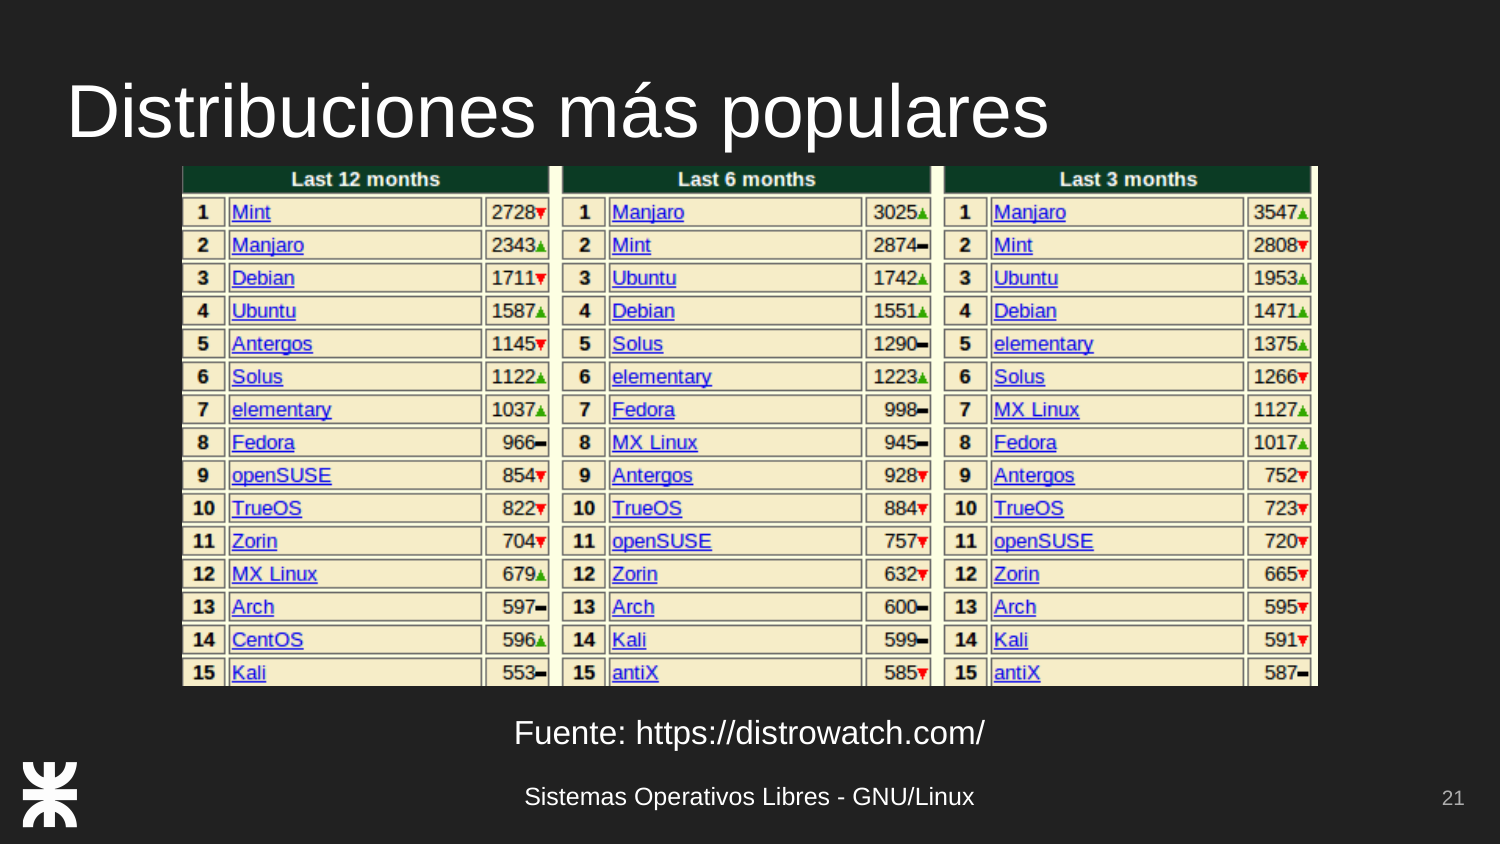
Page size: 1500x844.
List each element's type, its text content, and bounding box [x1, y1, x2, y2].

title Distribuciones más populares [51, 47, 1449, 142]
text_box Fuente: https://distrowatch.com/ [182, 695, 1318, 774]
picture [182, 166, 1318, 686]
picture [22, 762, 77, 829]
slide_number <number> [1389, 764, 1480, 830]
title Sistemas Operativos Libres - GNU/Linux [254, 748, 1246, 843]
